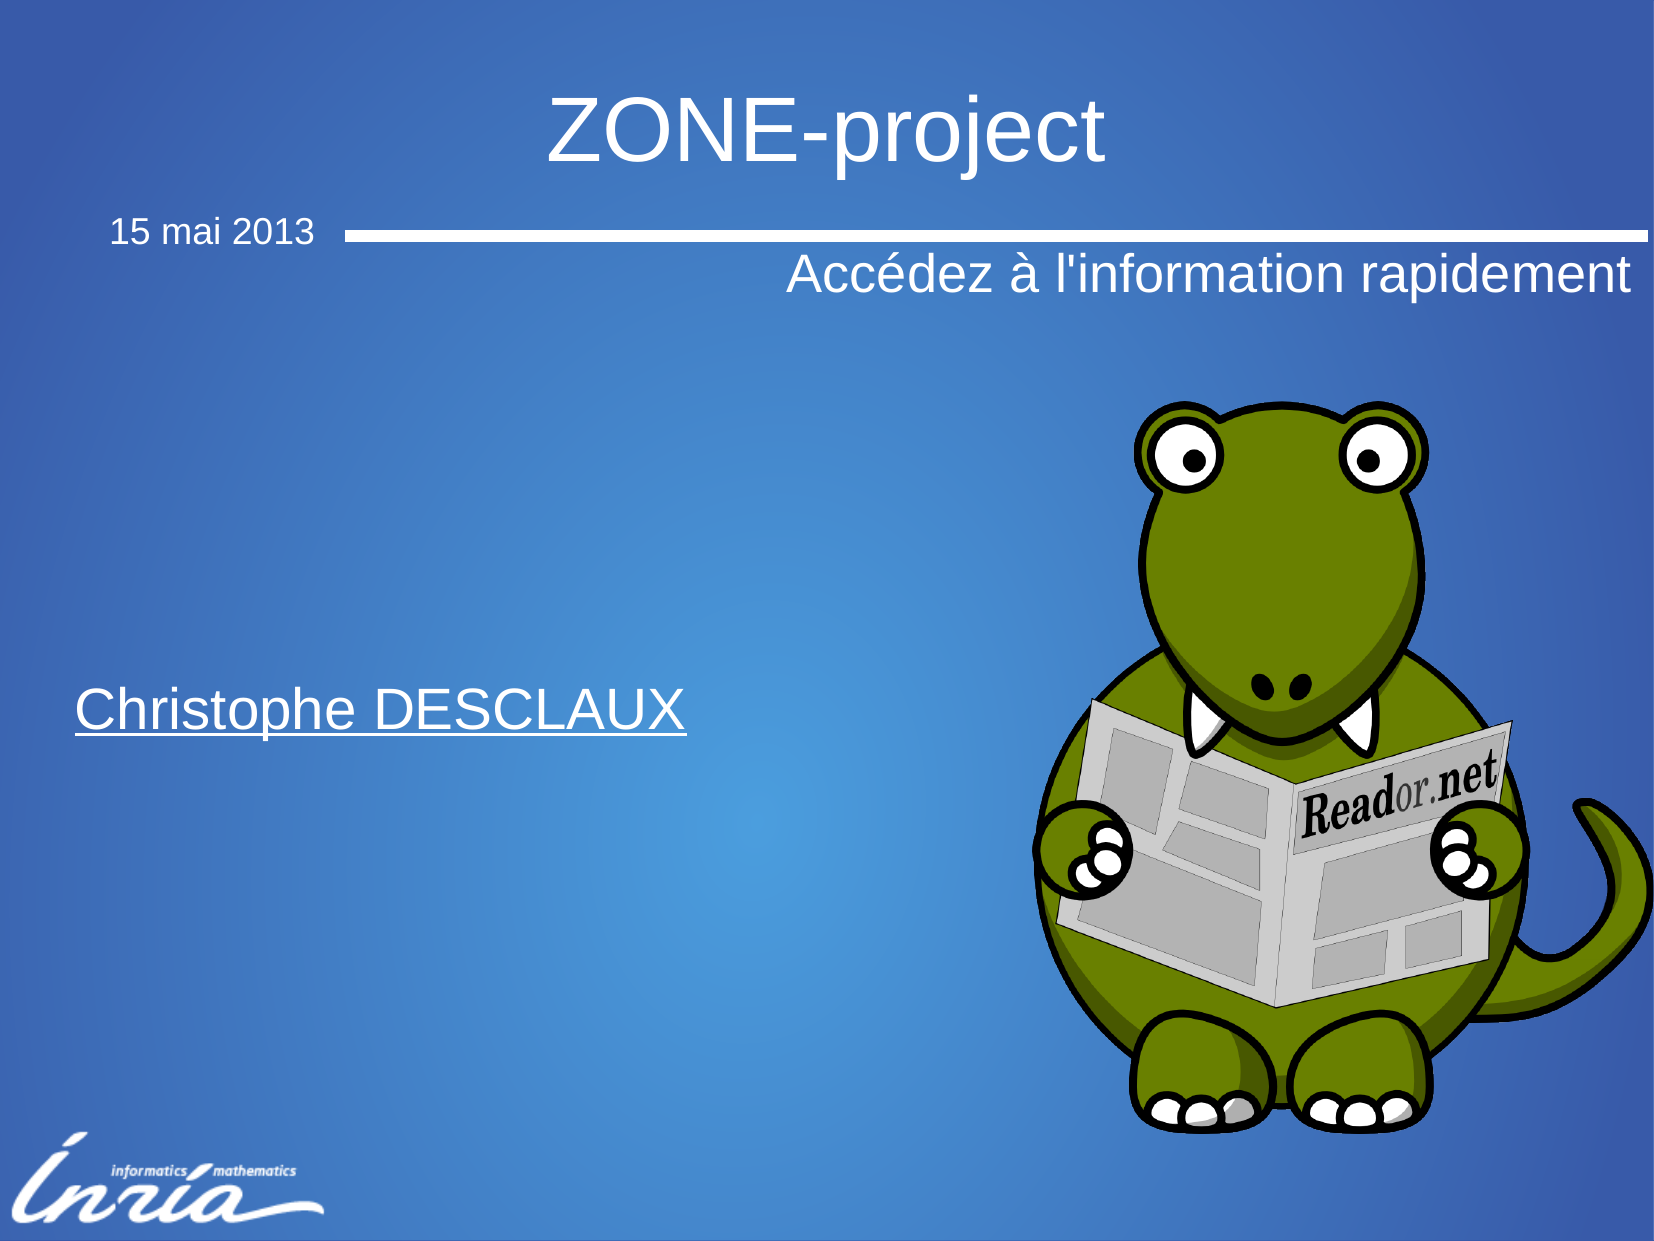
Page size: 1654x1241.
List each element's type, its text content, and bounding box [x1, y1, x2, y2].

text_box Christophe DESCLAUX [60, 669, 916, 811]
title ZONE-project [82, 26, 1571, 234]
text_box 15 mai 2013 [94, 203, 330, 260]
picture [0, 0, 1654, 1241]
text_box Accédez à l'information rapidement [0, 235, 1648, 312]
